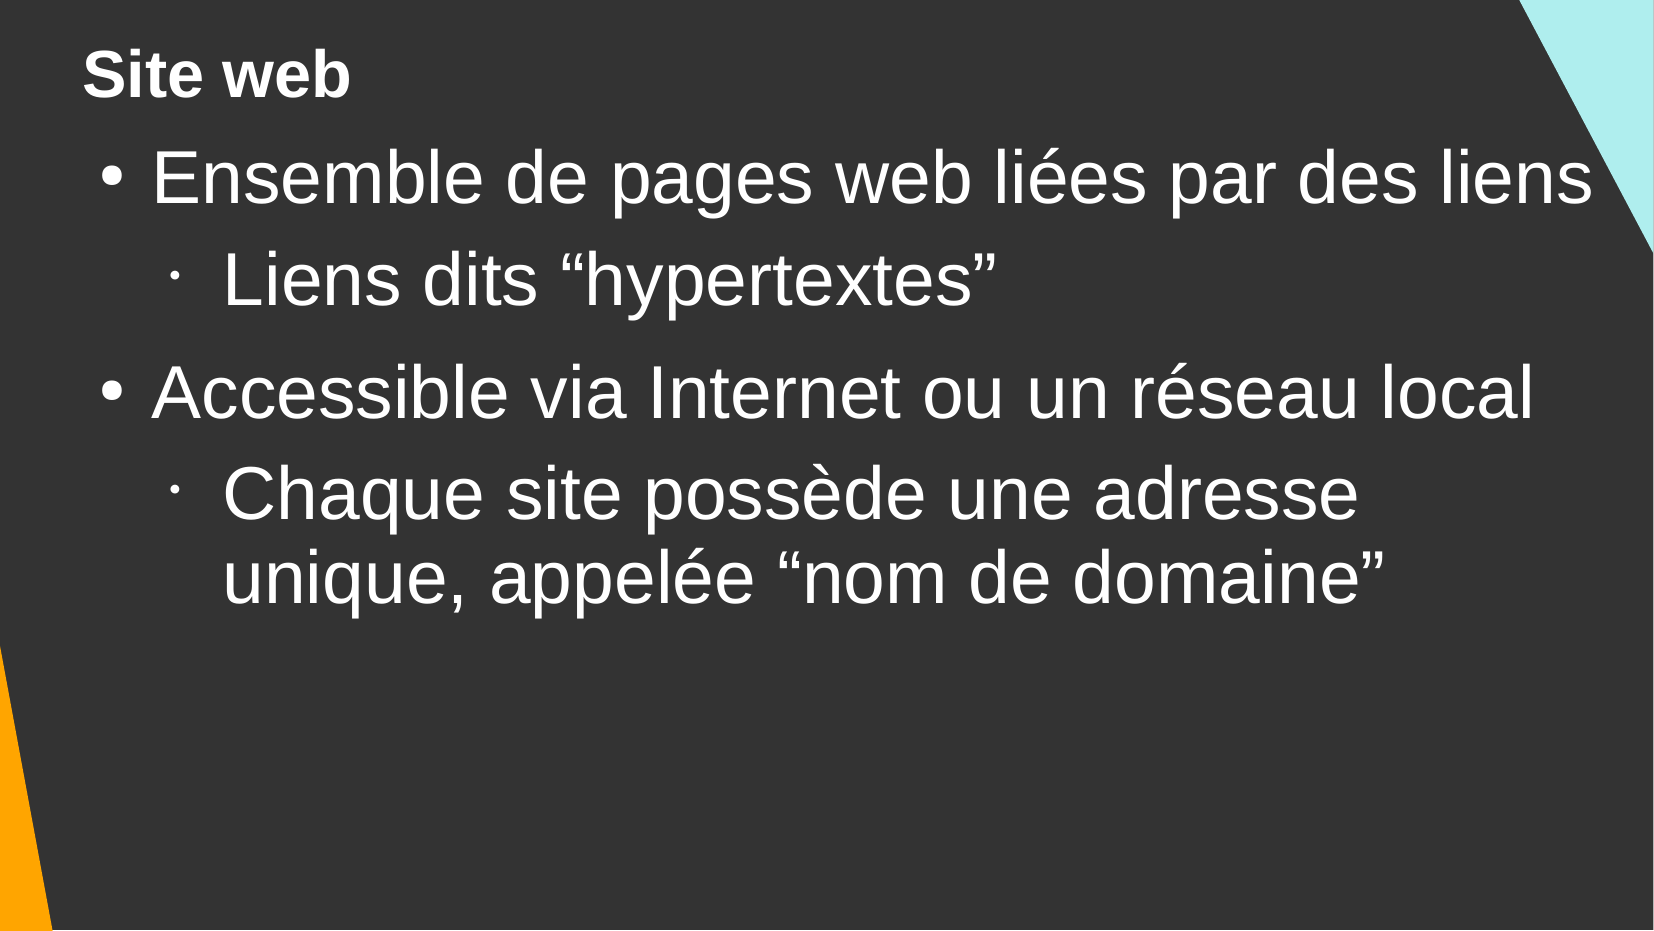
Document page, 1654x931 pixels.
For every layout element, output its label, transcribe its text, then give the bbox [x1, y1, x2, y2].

list Ensemble de pages web liées par des liens Liens dits “hypertextes” Accessible via Internet ou un réseau local Chaque site possède une adresse unique, appelée “nom de domaine” [80, 135, 1605, 789]
text_box [1519, 0, 1654, 255]
text_box [0, 645, 53, 931]
title Site web [82, 36, 1571, 114]
